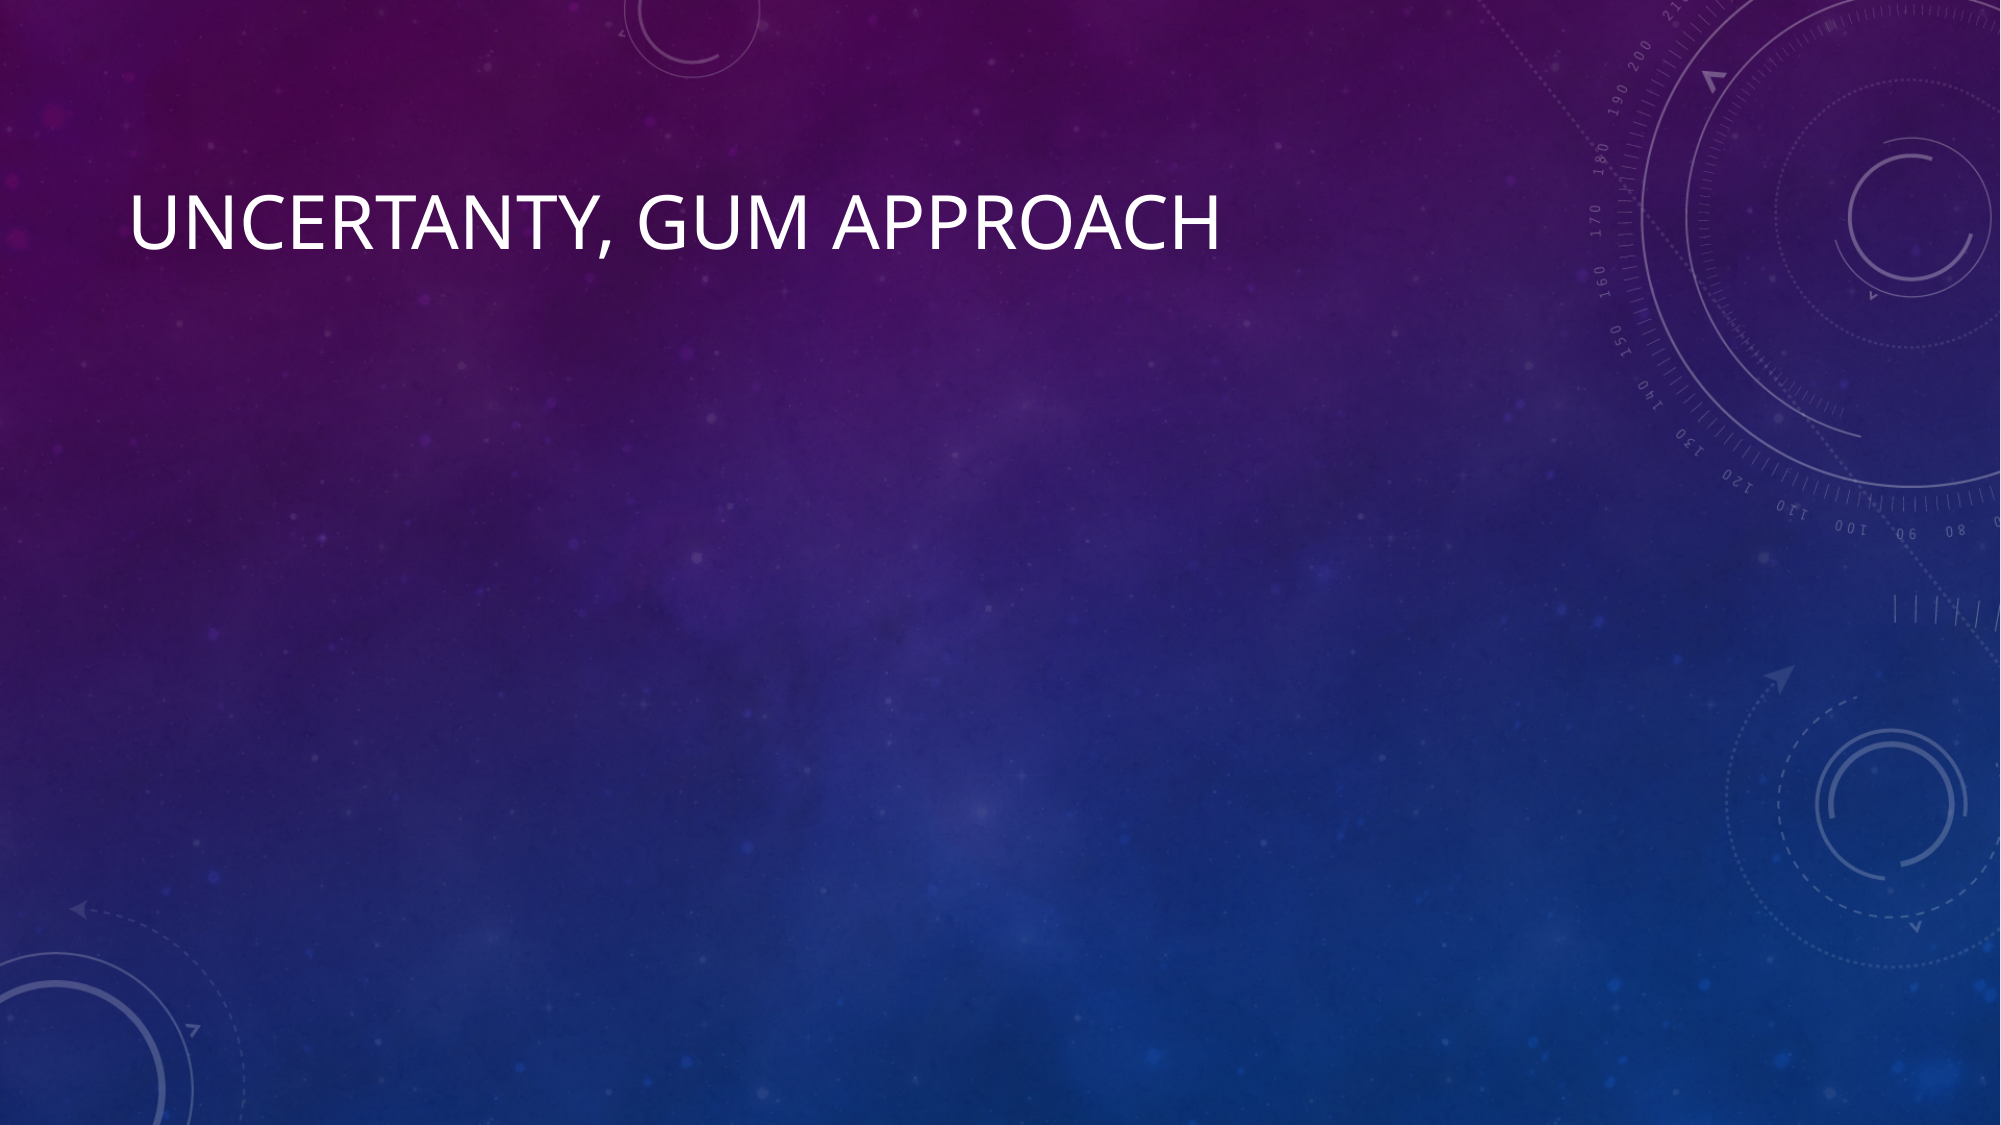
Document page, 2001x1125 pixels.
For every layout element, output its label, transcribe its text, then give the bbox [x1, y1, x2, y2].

title Uncertanty, gum aPPROACH [112, 99, 1775, 339]
